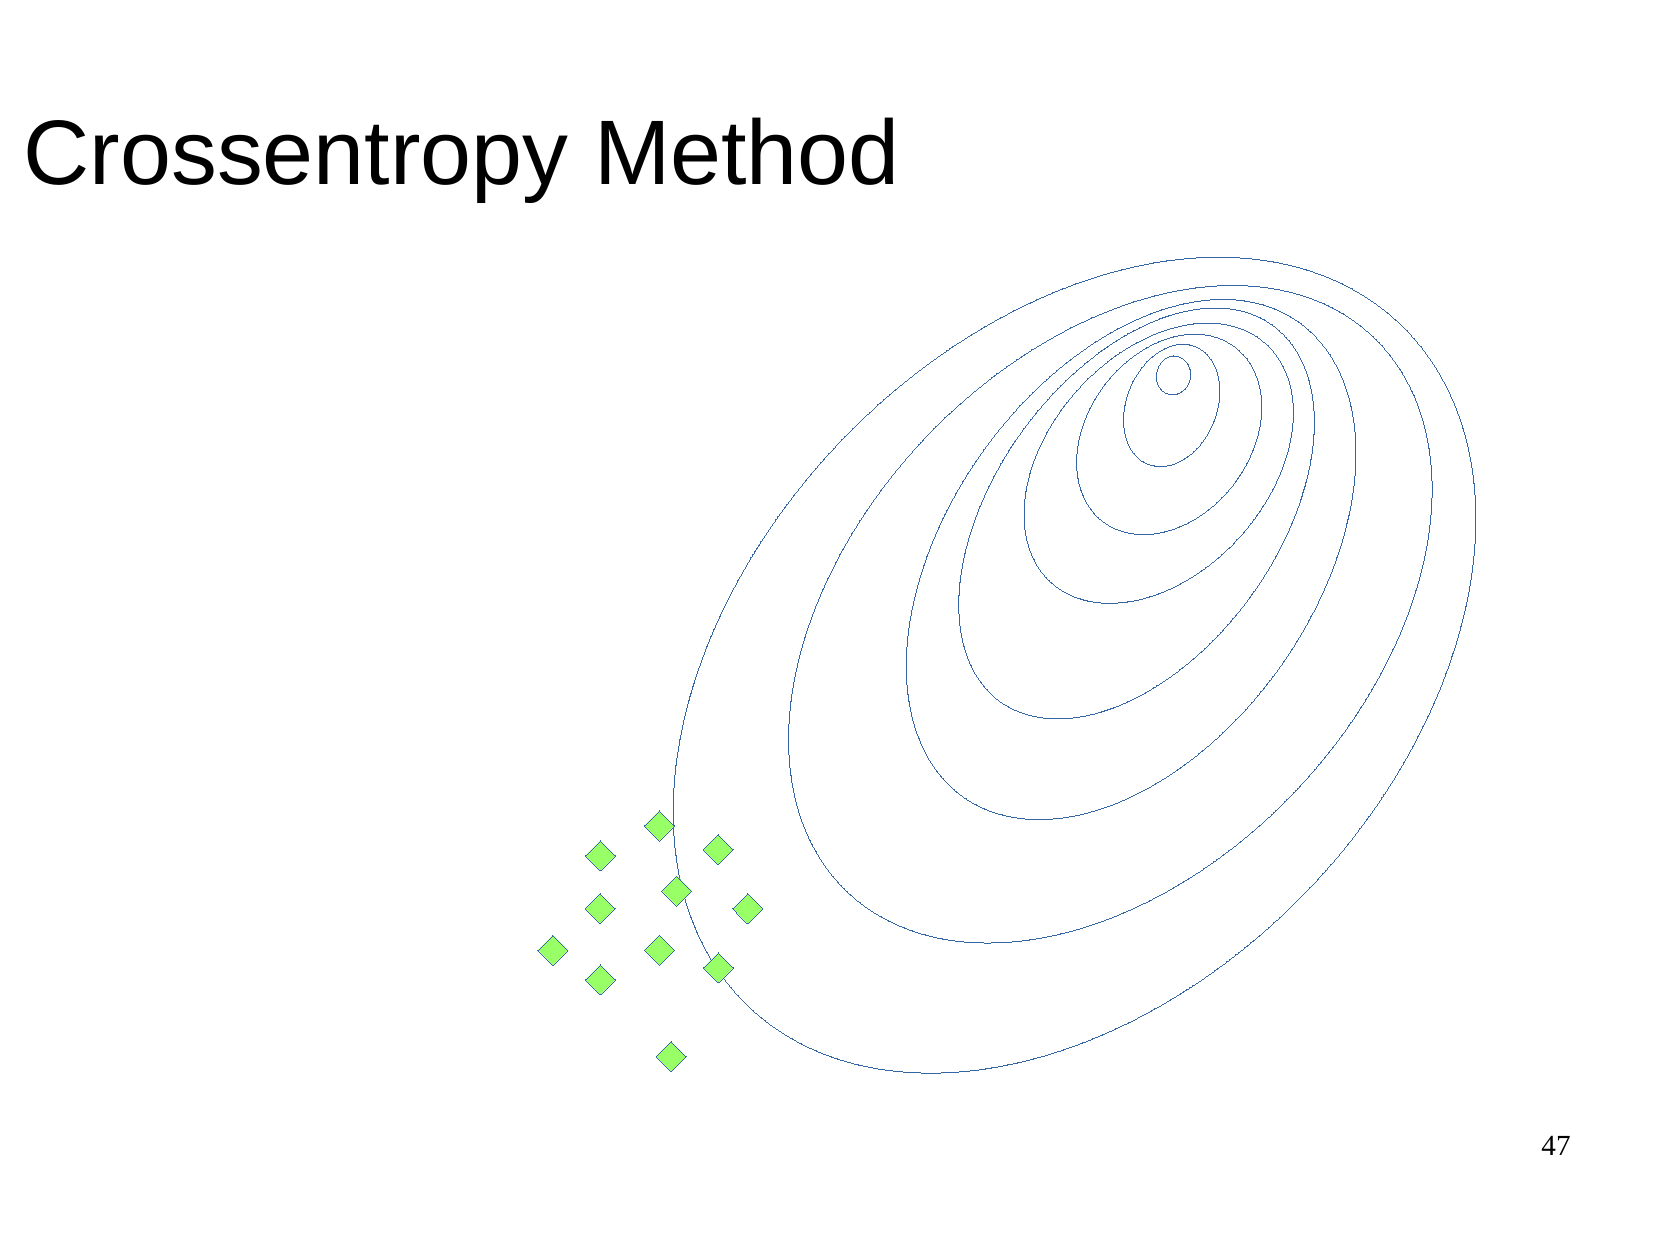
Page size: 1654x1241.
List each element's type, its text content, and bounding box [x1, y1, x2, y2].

text_box [585, 964, 616, 995]
text_box [644, 935, 675, 966]
text_box [537, 935, 568, 966]
text_box [656, 1041, 687, 1072]
text_box [644, 257, 1476, 1074]
title Crossentropy Method [23, 49, 1512, 257]
text_box [585, 840, 616, 871]
text_box [585, 893, 616, 924]
